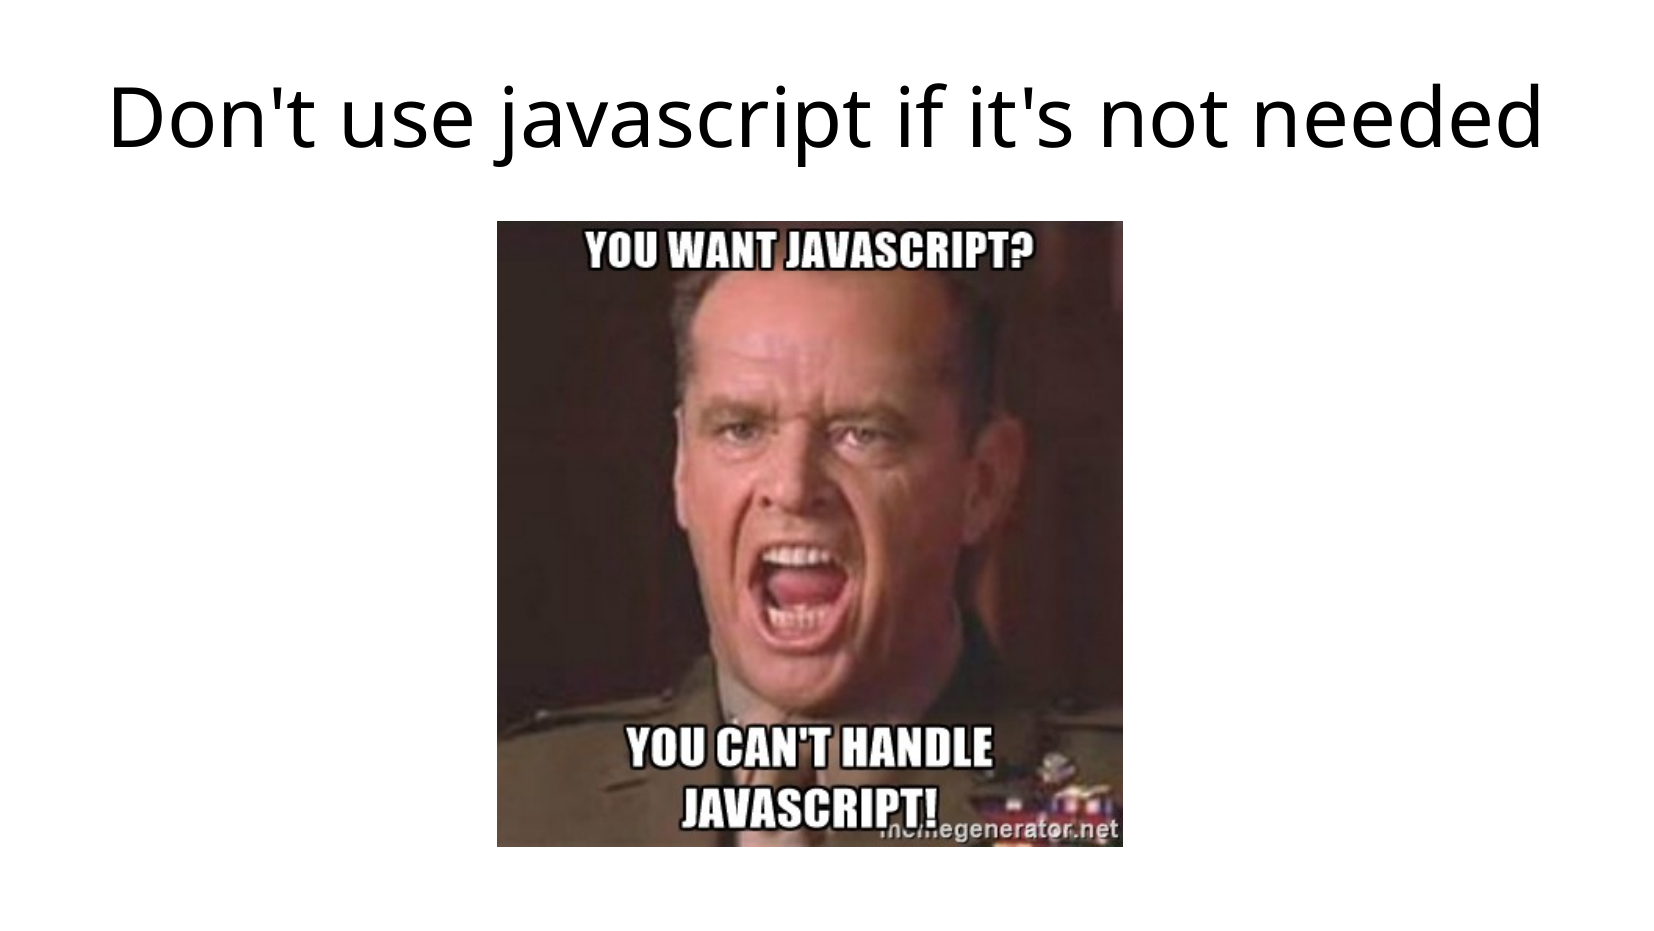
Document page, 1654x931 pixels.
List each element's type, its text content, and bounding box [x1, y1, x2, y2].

picture [497, 221, 1123, 847]
title Don't use javascript if it's not needed [82, 37, 1571, 193]
